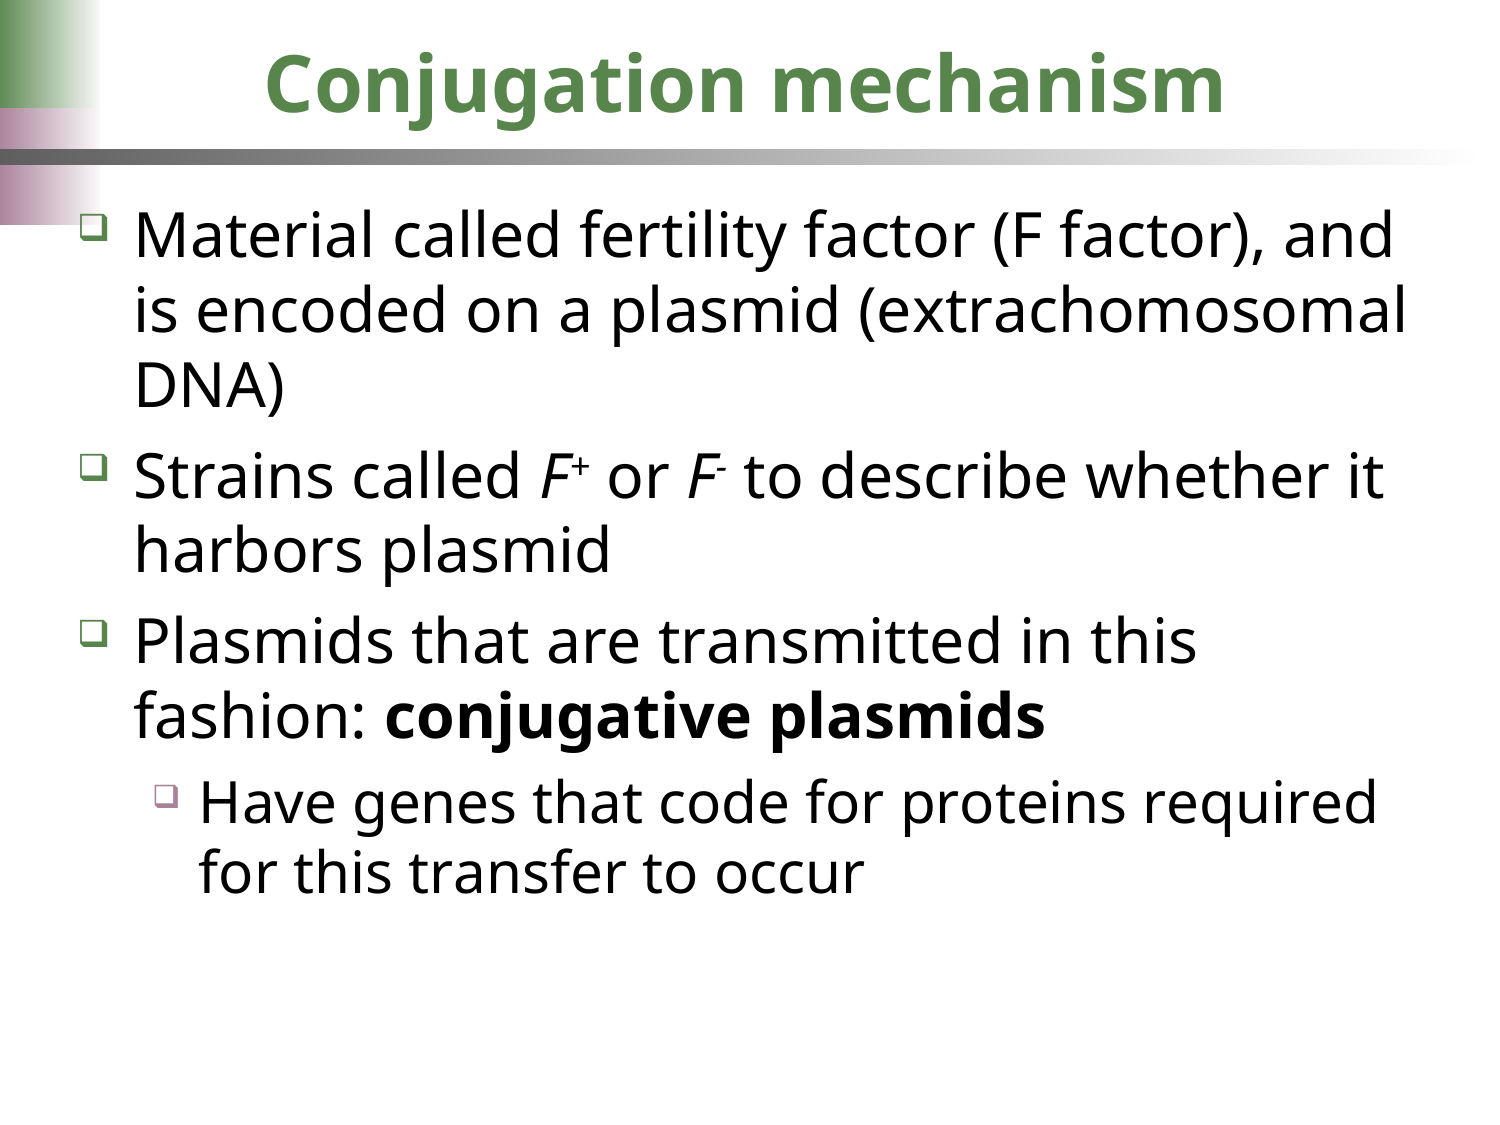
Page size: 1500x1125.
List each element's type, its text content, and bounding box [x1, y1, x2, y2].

title Conjugation mechanism [133, 24, 1359, 138]
list Material called fertility factor (F factor), and is encoded on a plasmid (extrachomosomal DNA) Strains called F+ or F- to describe whether it harbors plasmid Plasmids that are transmitted in this fashion: conjugative plasmids Have genes that code for proteins required for this transfer to occur [62, 187, 1463, 1075]
